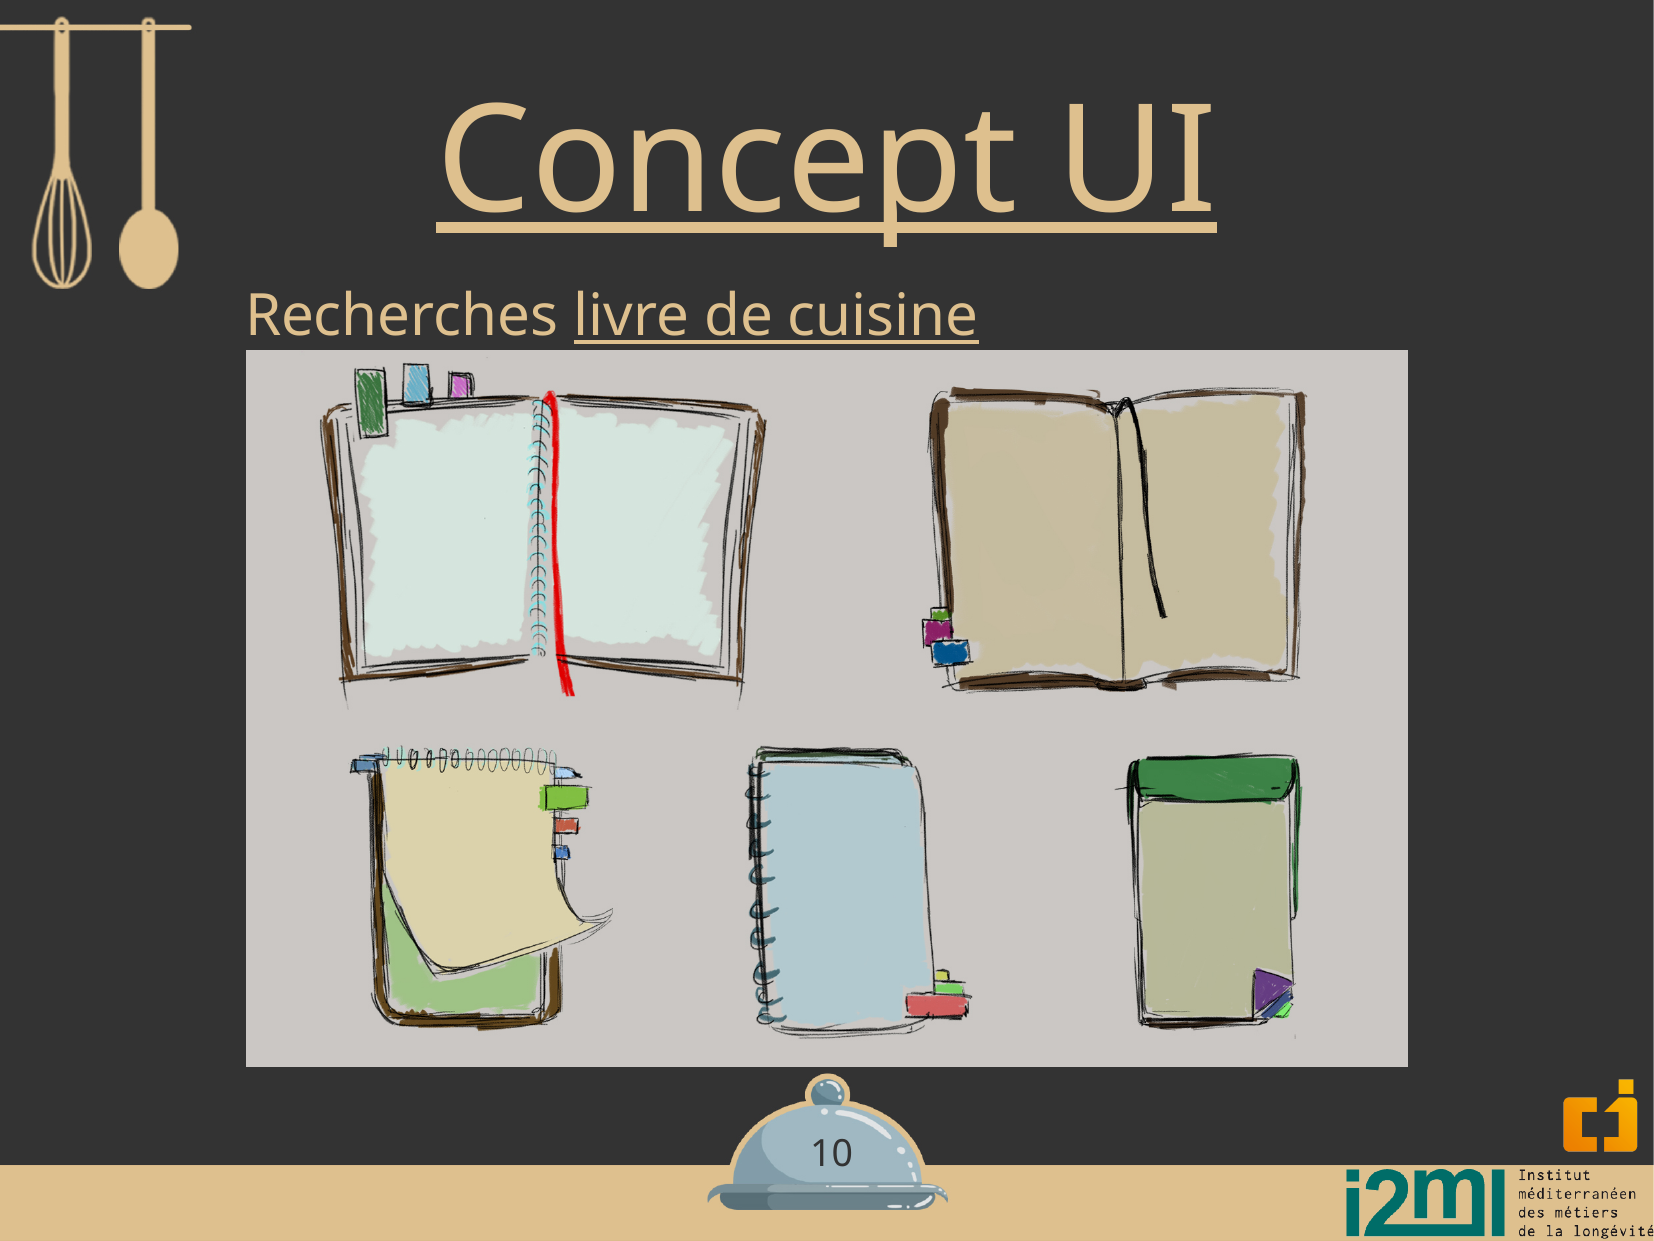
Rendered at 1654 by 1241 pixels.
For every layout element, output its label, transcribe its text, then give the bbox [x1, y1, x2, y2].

picture [0, 0, 1654, 1241]
title Concept UI [82, 49, 1571, 257]
text_box Recherches livre de cuisine [230, 265, 1146, 413]
